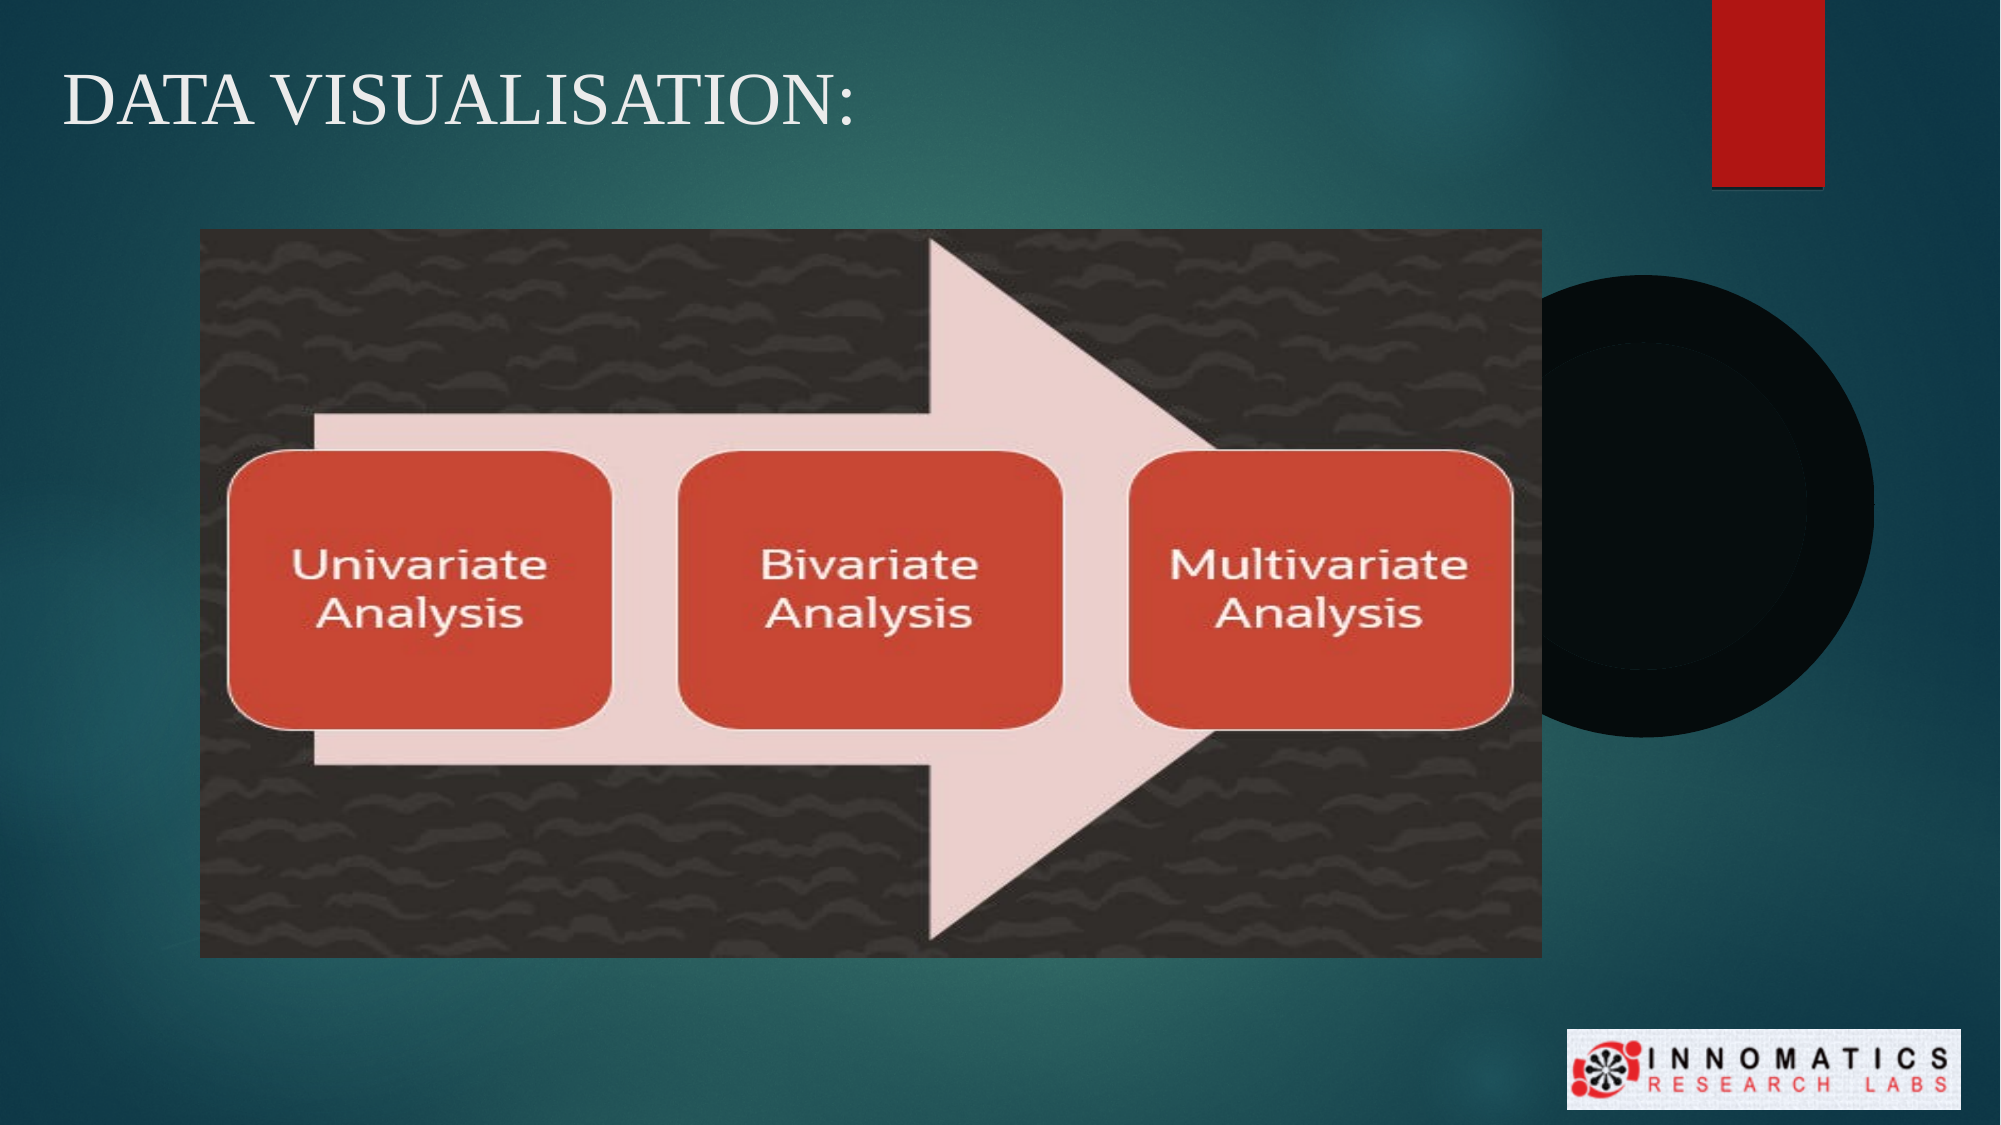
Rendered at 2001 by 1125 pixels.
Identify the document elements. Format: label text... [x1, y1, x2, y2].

picture [200, 229, 1542, 958]
title DATA VISUALISATION: [47, 41, 1746, 158]
picture [1567, 1029, 1961, 1111]
